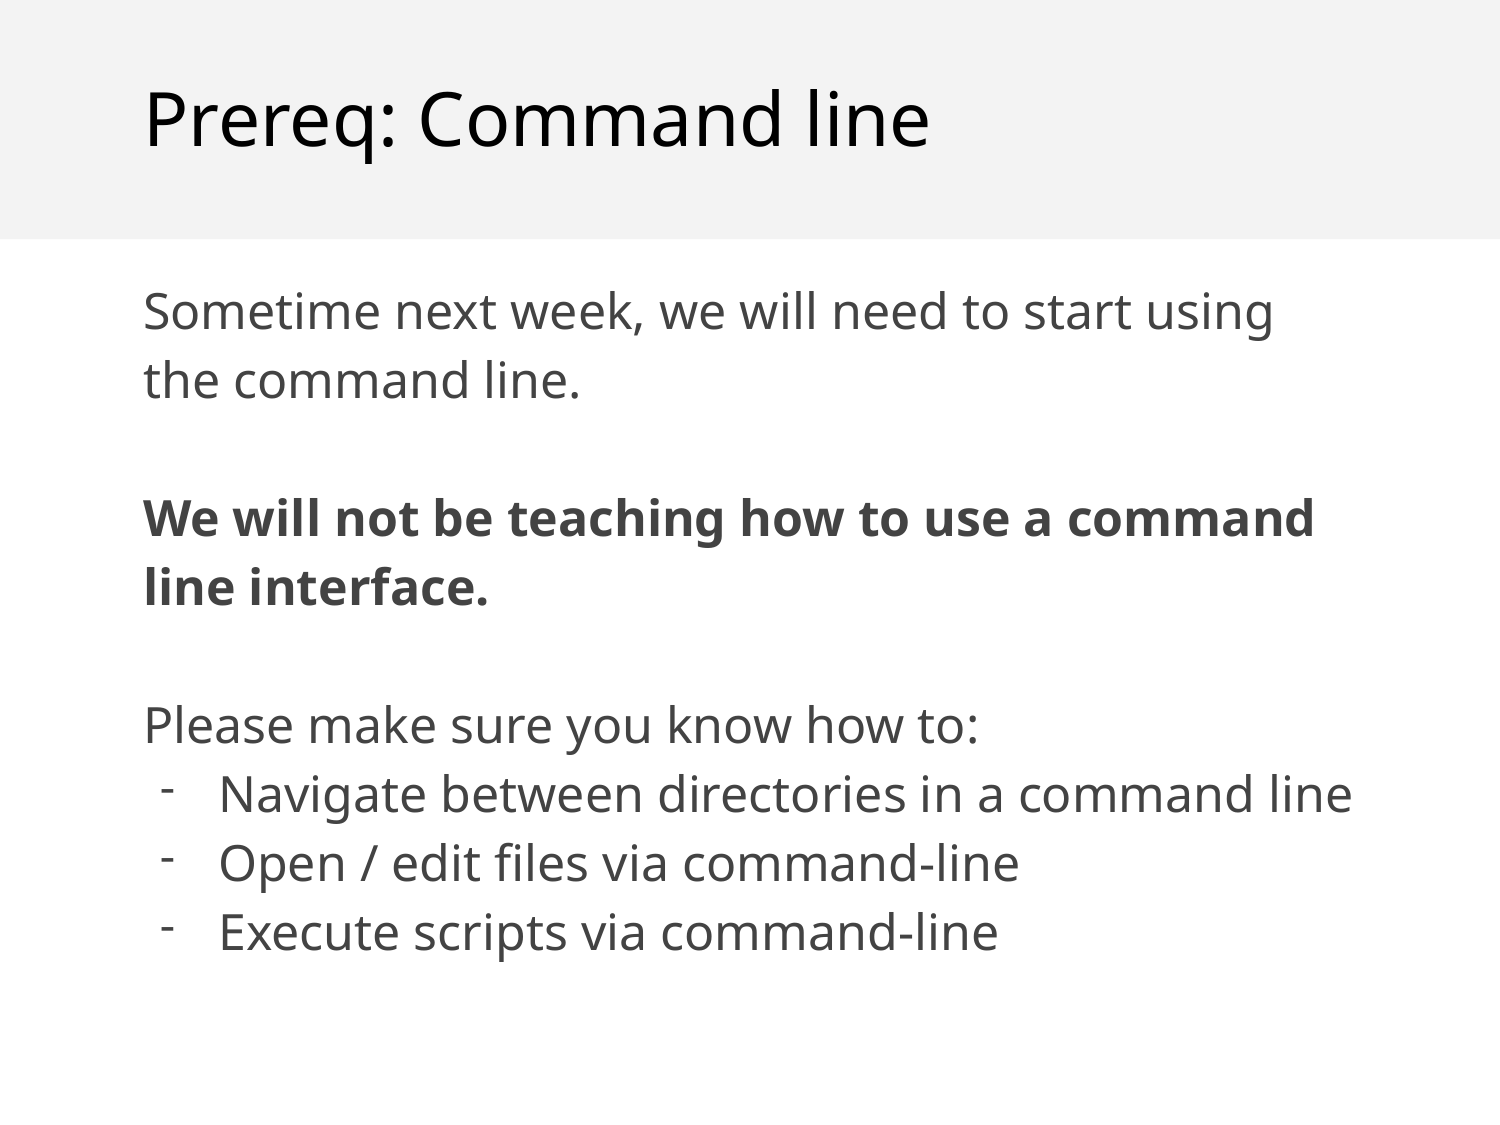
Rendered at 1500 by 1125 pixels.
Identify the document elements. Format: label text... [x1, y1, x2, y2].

list Sometime next week, we will need to start using the command line. We will not be teaching how to use a command line interface. Please make sure you know how to: Navigate between directories in a command line Open / edit files via command-line Execute scripts via command-line [128, 255, 1372, 1004]
title Prereq: Command line [128, 56, 1372, 183]
